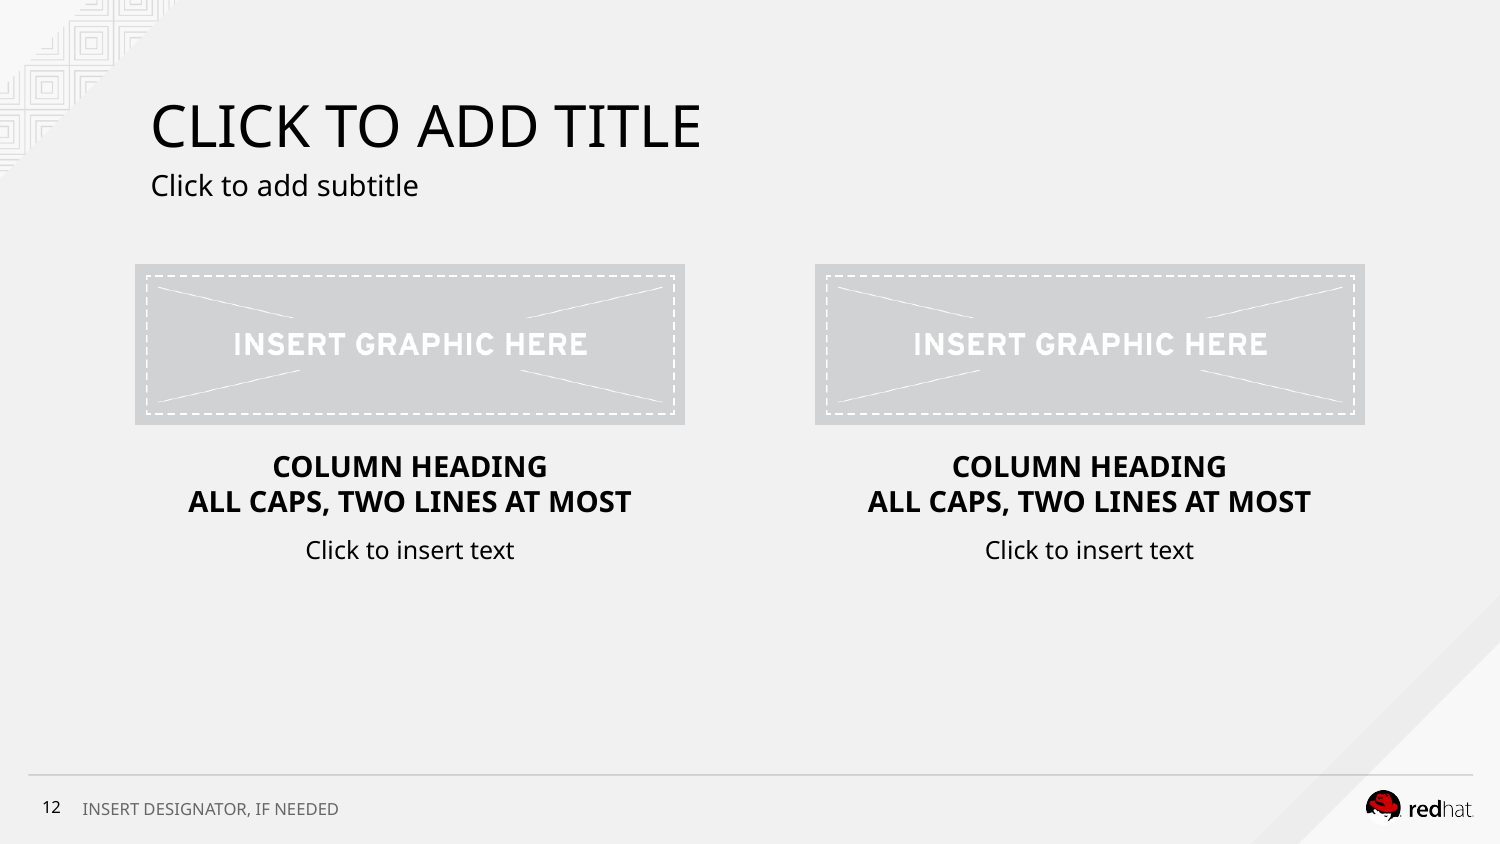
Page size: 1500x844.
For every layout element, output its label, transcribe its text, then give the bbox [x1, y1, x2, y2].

slide_number <number> [16, 776, 77, 842]
subtitle Click to add subtitle [135, 152, 1365, 207]
subtitle COLUMN HEADING ALL CAPS, TWO LINES AT MOST [135, 451, 685, 514]
list Click to insert text [135, 514, 685, 735]
picture [0, 0, 1500, 844]
subtitle COLUMN HEADING ALL CAPS, TWO LINES AT MOST [815, 451, 1365, 514]
title CLICK TO ADD TITLE [135, 0, 1365, 152]
list Click to insert text [815, 514, 1365, 735]
